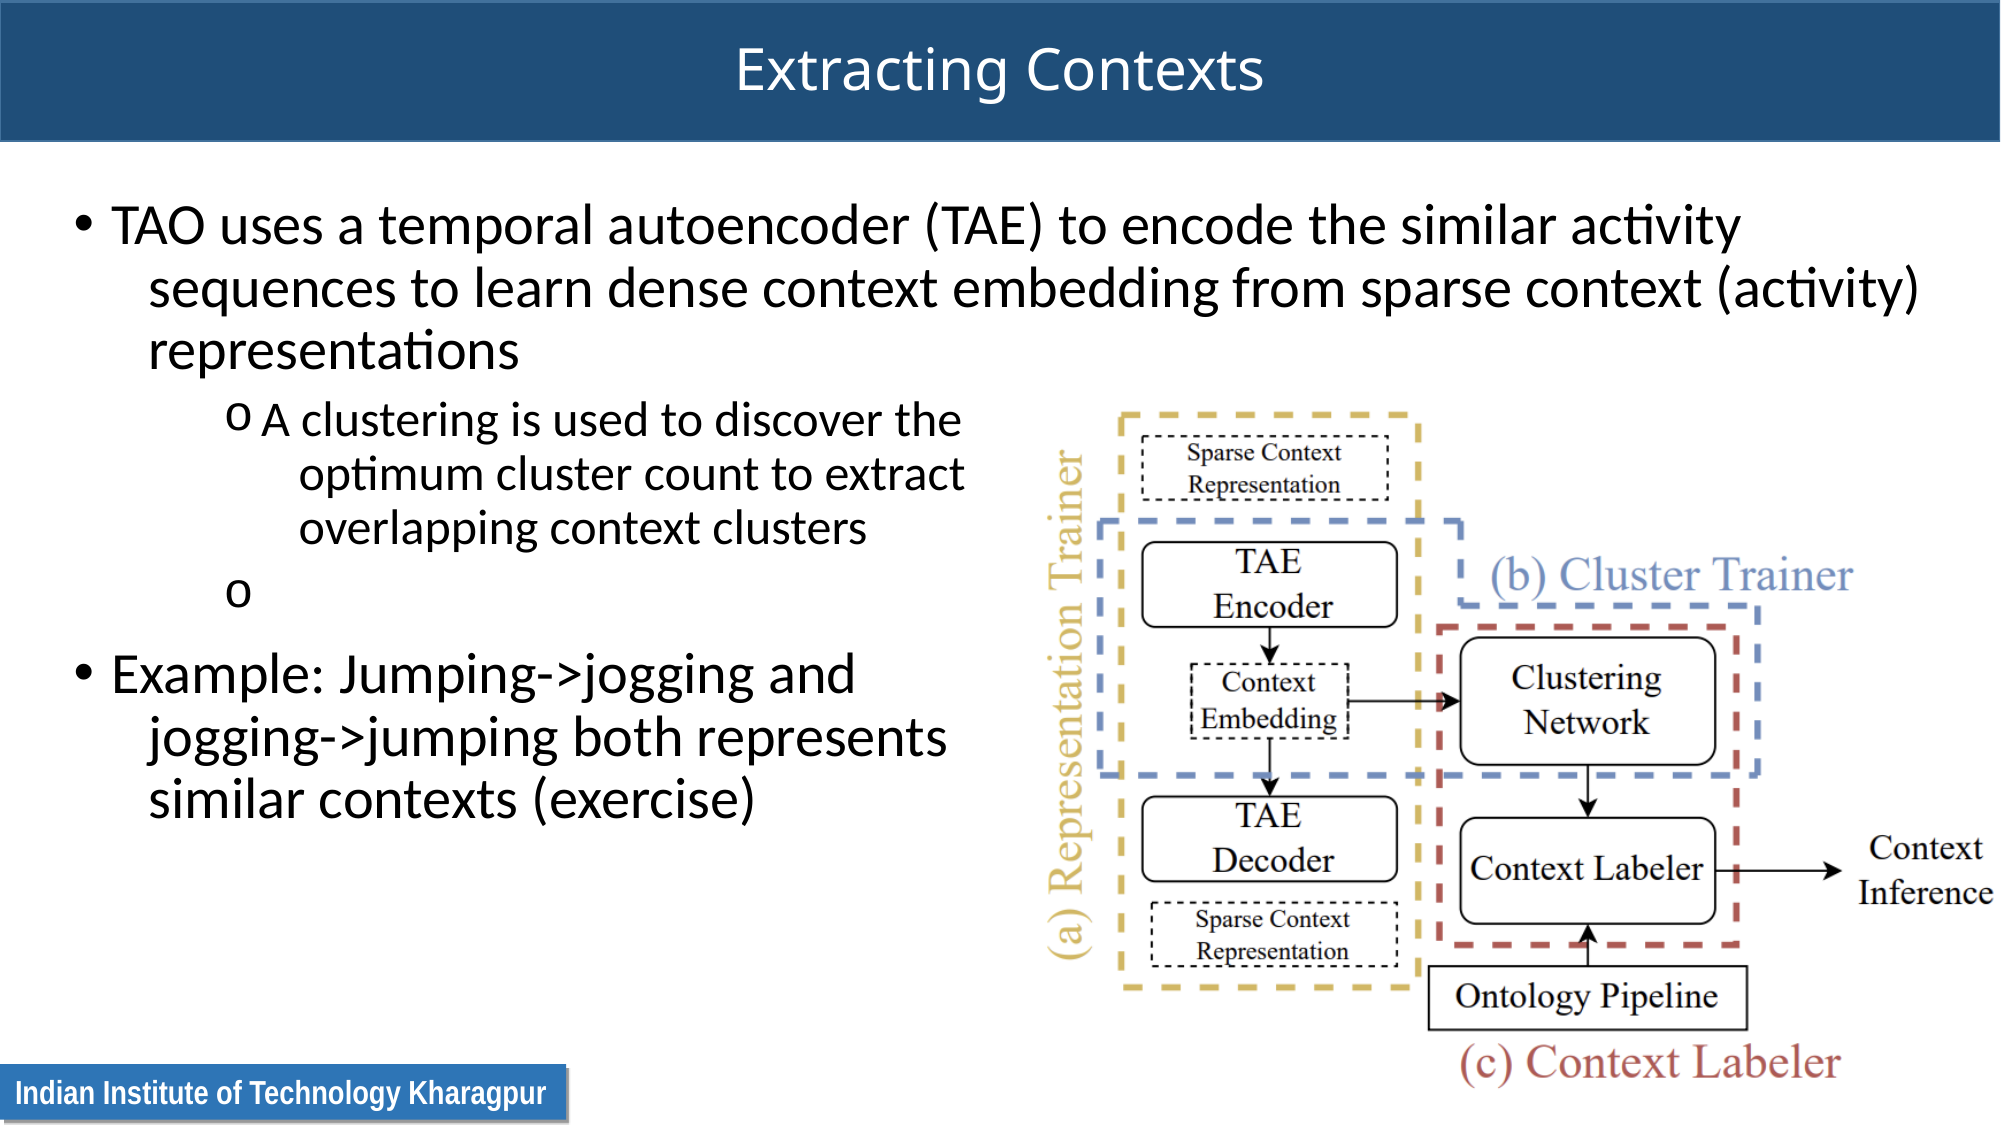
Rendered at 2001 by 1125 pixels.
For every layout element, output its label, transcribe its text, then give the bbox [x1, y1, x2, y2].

list TAO uses a temporal autoencoder (TAE) to encode the similar activity sequences to learn dense context embedding from sparse context (activity) representations A clustering is used to discover the optimum cluster count to extract overlapping context clusters Example: Jumping->jogging and jogging->jumping both represents similar contexts (exercise) [58, 186, 1954, 1065]
title Extracting Contexts [0, 1, 2000, 141]
picture [999, 372, 2000, 1125]
